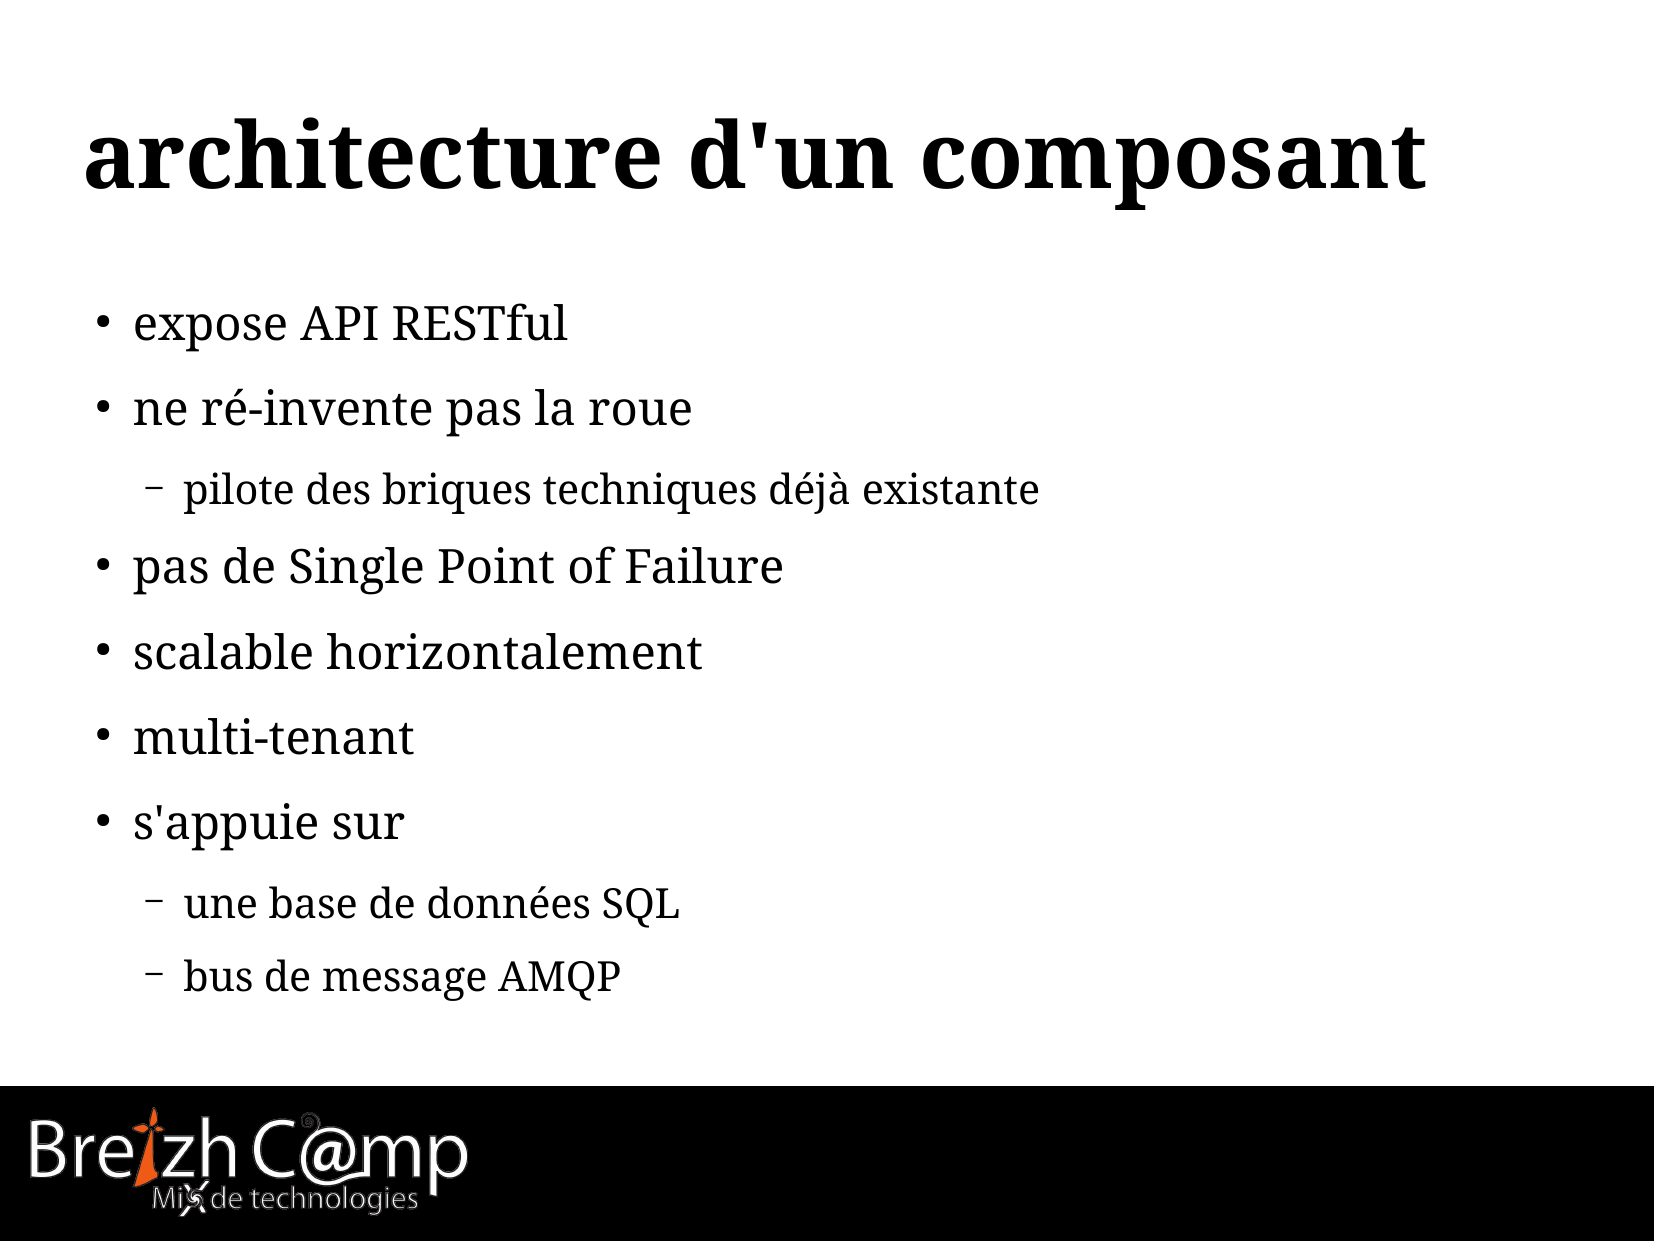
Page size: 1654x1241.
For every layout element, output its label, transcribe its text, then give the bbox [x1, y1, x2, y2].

title architecture d'un composant [82, 49, 1571, 257]
picture [30, 1107, 468, 1217]
list expose API RESTful ne ré-invente pas la roue pilote des briques techniques déjà existante pas de Single Point of Failure scalable horizontalement multi-tenant s'appuie sur une base de données SQL bus de message AMQP [82, 290, 1538, 1010]
